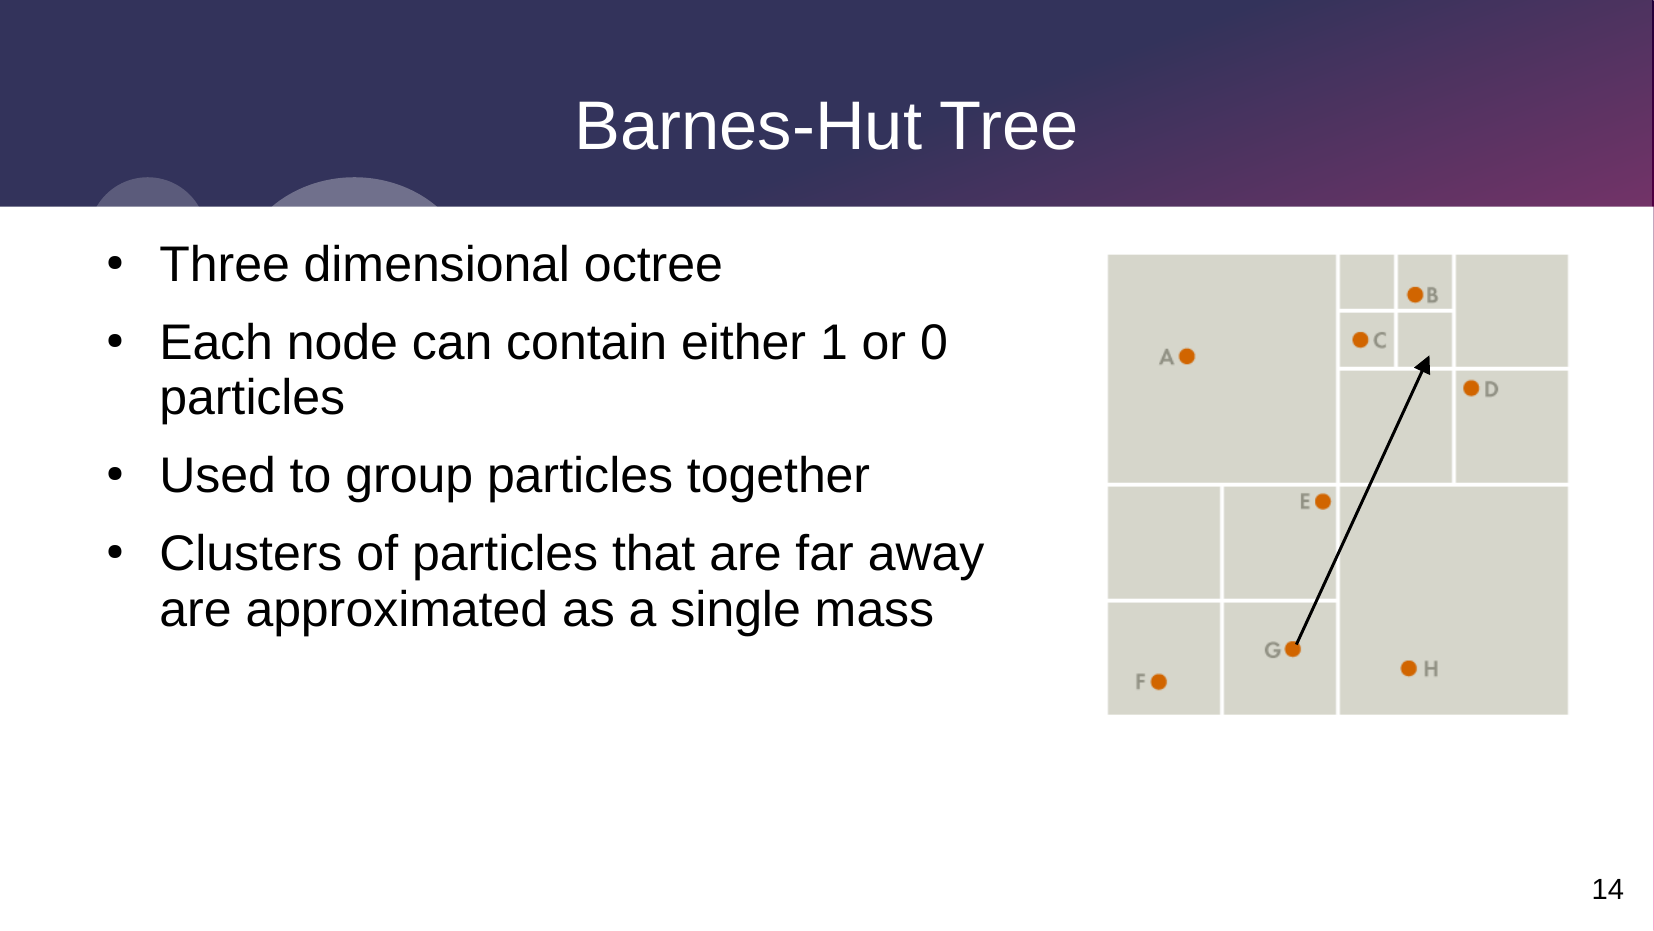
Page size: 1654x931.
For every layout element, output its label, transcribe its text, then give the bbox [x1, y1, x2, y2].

list Three dimensional octree Each node can contain either 1 or 0 particles Used to group particles together Clusters of particles that are far away are approximated as a single mass [88, 236, 1066, 827]
picture [1104, 251, 1573, 720]
title Barnes-Hut Tree [88, 44, 1565, 207]
